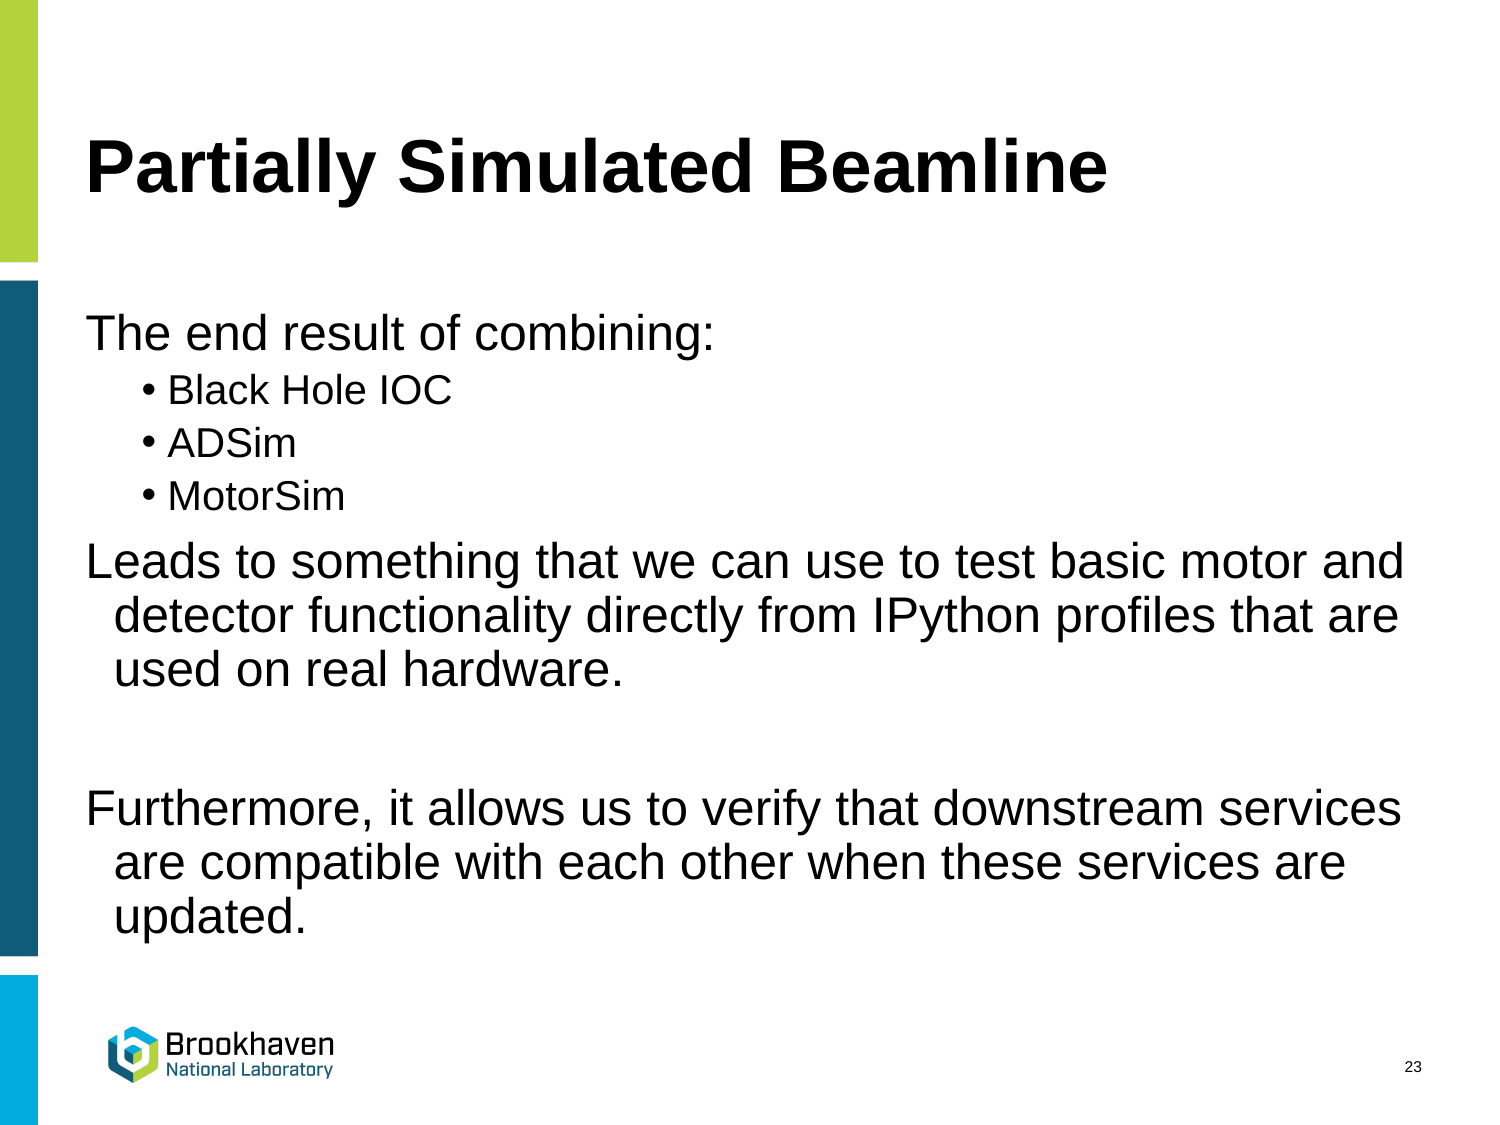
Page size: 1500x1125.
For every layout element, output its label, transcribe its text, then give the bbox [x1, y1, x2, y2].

slide_number <number> [1376, 1036, 1430, 1097]
list The end result of combining: Black Hole IOC ADSim MotorSim Leads to something that we can use to test basic motor and detector functionality directly from IPython profiles that are used on real hardware. Furthermore, it allows us to verify that downstream services are compatible with each other when these services are updated. [70, 299, 1430, 990]
picture [0, 0, 1500, 1125]
title Partially Simulated Beamline [70, 59, 1430, 278]
